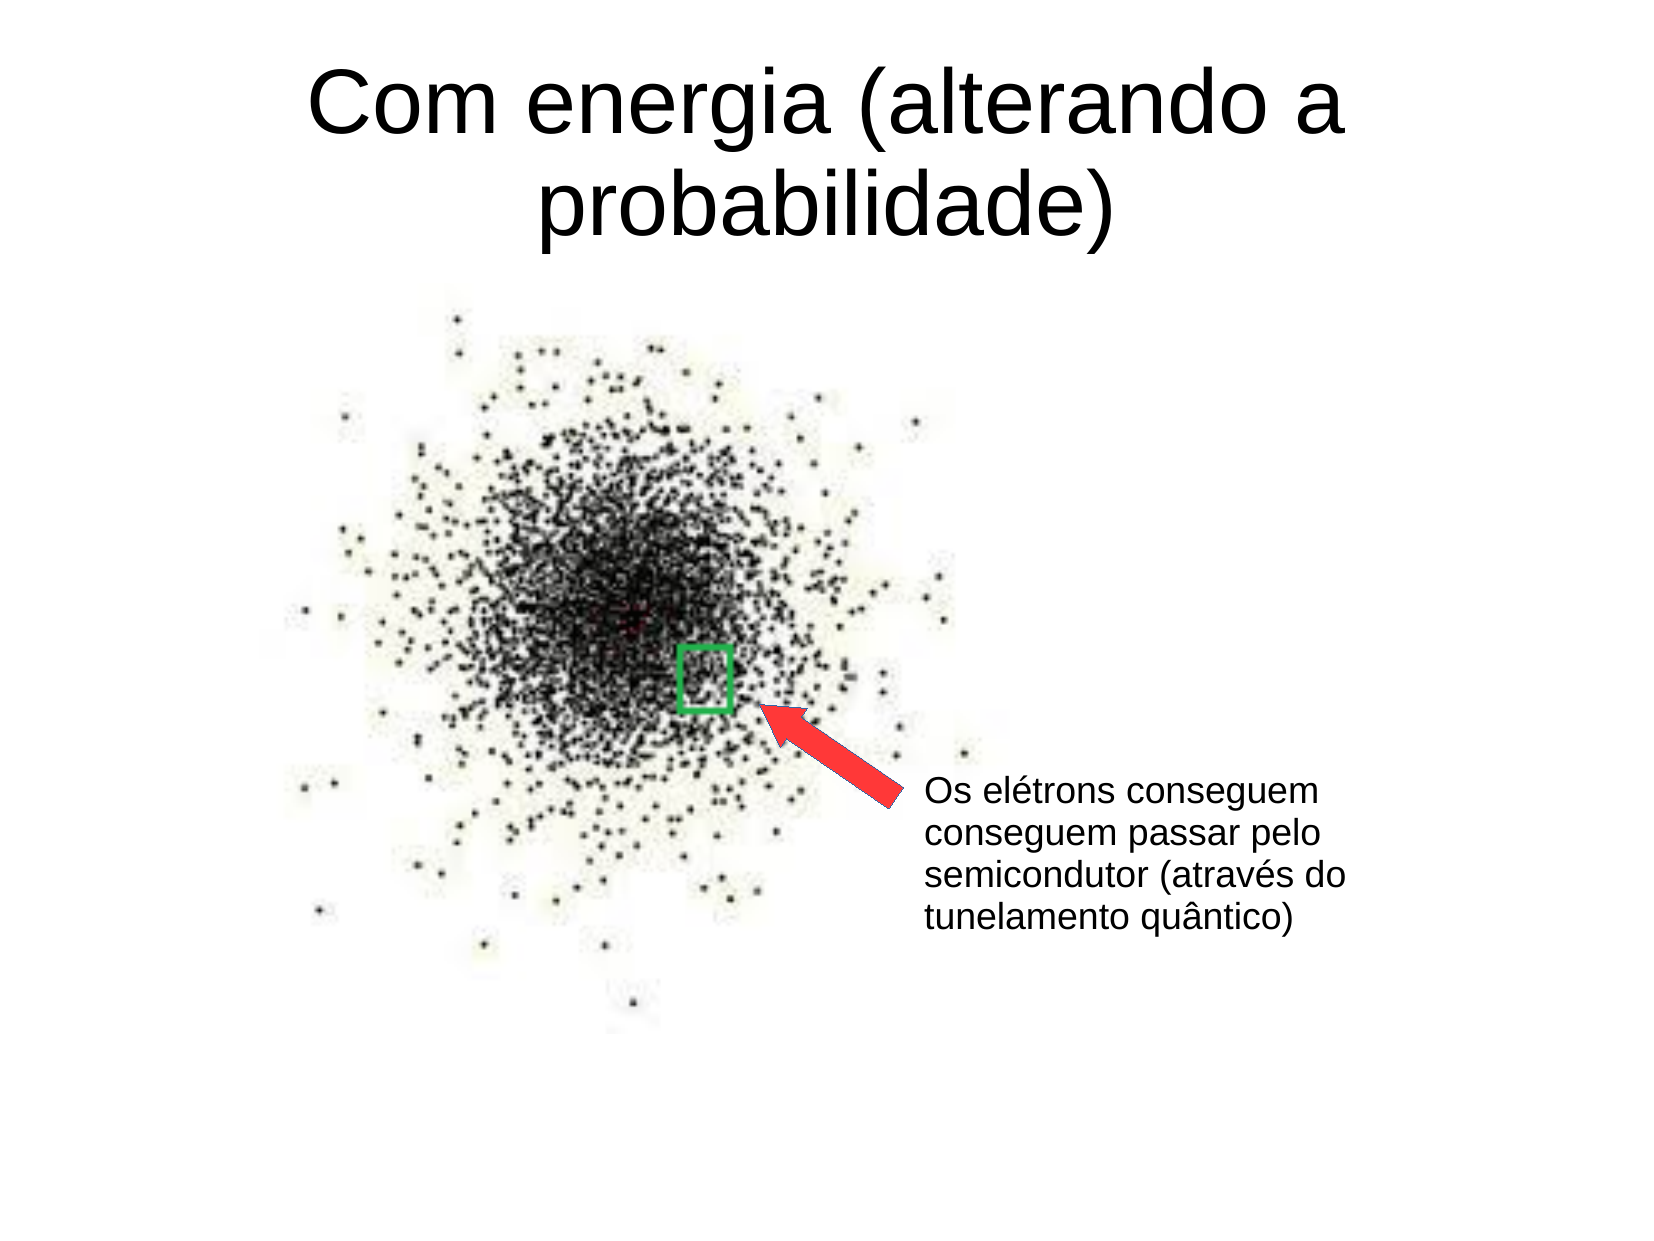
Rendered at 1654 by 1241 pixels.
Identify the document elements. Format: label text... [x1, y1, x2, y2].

picture [259, 283, 1063, 1034]
text_box Os elétrons conseguem conseguem passar pelo semicondutor (através do tunelamento quântico) [909, 762, 1382, 981]
title Com energia (alterando a probabilidade) [82, 49, 1571, 257]
text_box [759, 704, 904, 809]
